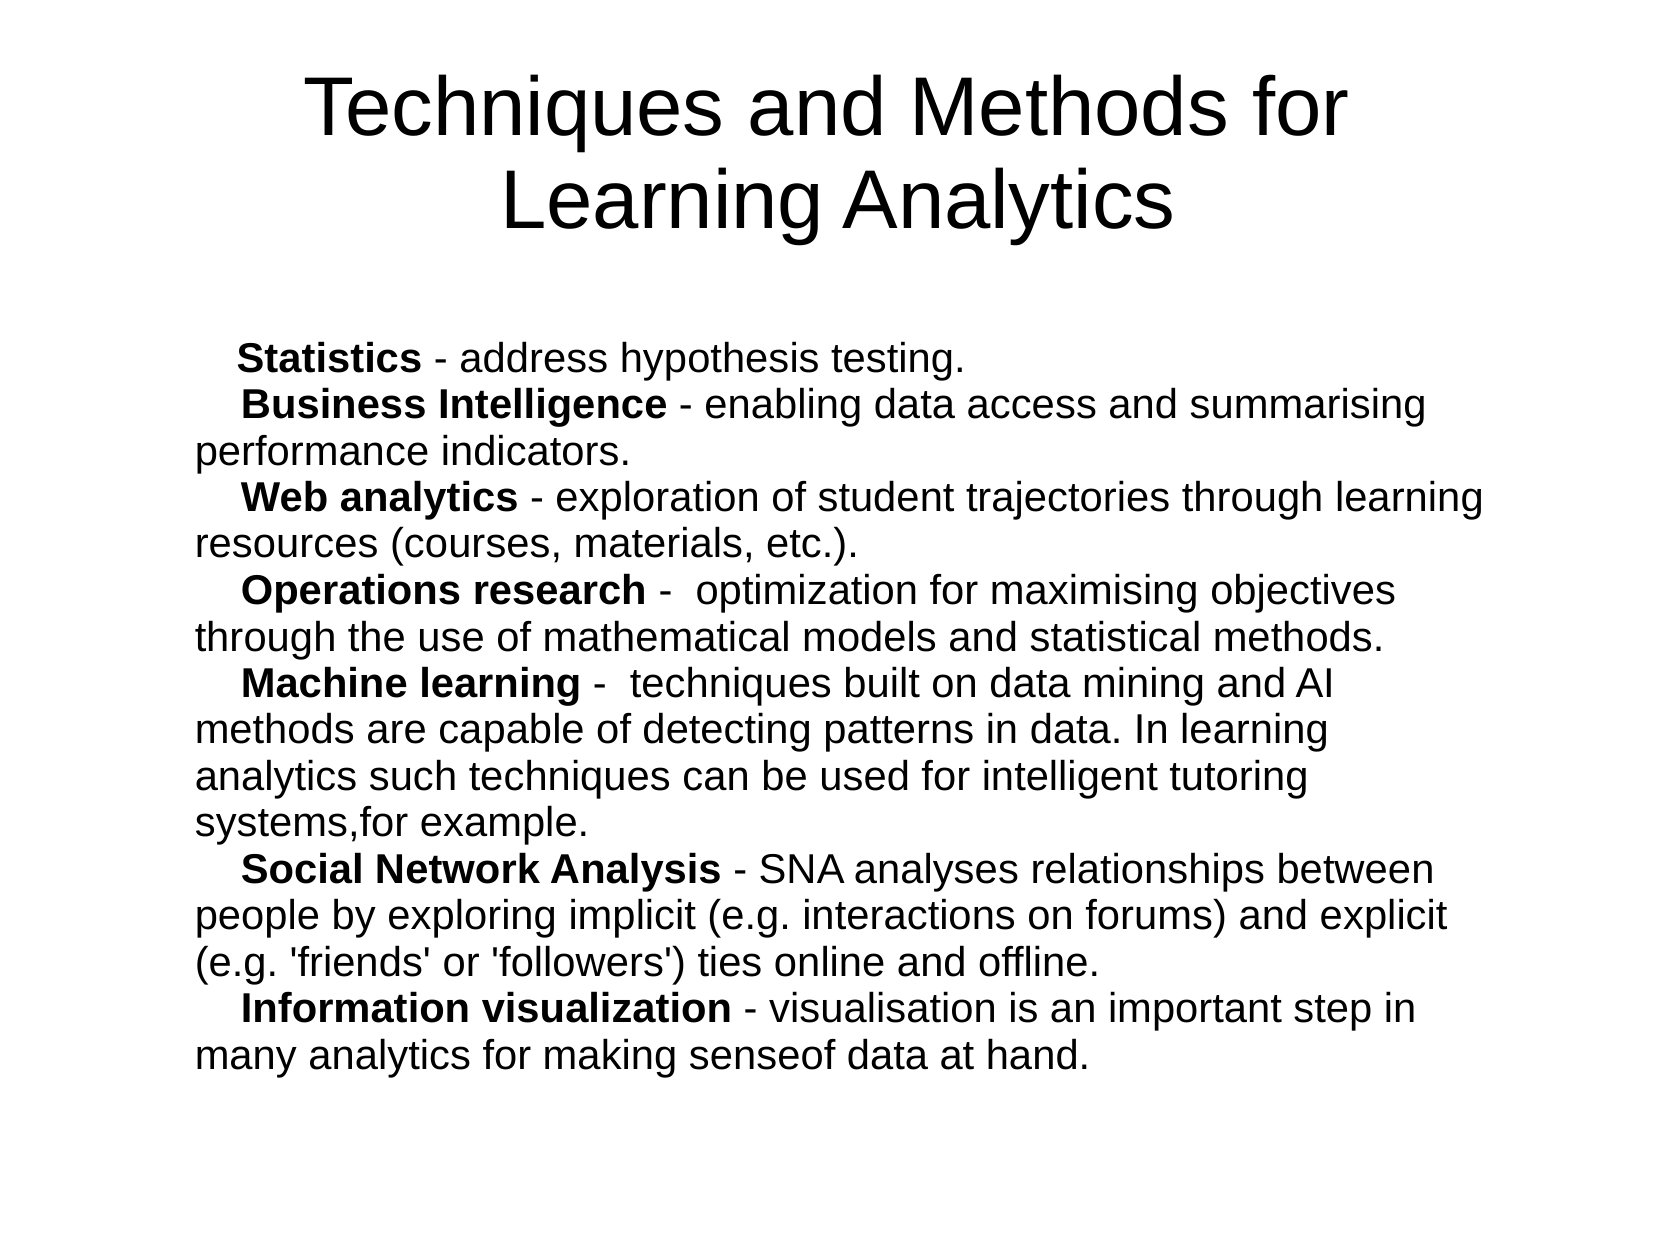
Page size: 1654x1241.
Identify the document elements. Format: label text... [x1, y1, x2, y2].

title Techniques and Methods for Learning Analytics [82, 49, 1571, 257]
text_box Statistics - address hypothesis testing. Business Intelligence - enabling data access and summarising performance indicators. Web analytics - exploration of student trajectories through learning resources (courses, materials, etc.). Operations research - optimization for maximising objectives through the use of mathematical models and statistical methods. Machine learning - techniques built on data mining and AI methods are capable of detecting patterns in data. In learning analytics such techniques can be used for intelligent tutoring systems,for example. Social Network Analysis - SNA analyses relationships between people by exploring implicit (e.g. interactions on forums) and explicit (e.g. 'friends' or 'followers') ties online and offline. Information visualization - visualisation is an important step in many analytics for making senseof data at hand. [180, 285, 1516, 1186]
